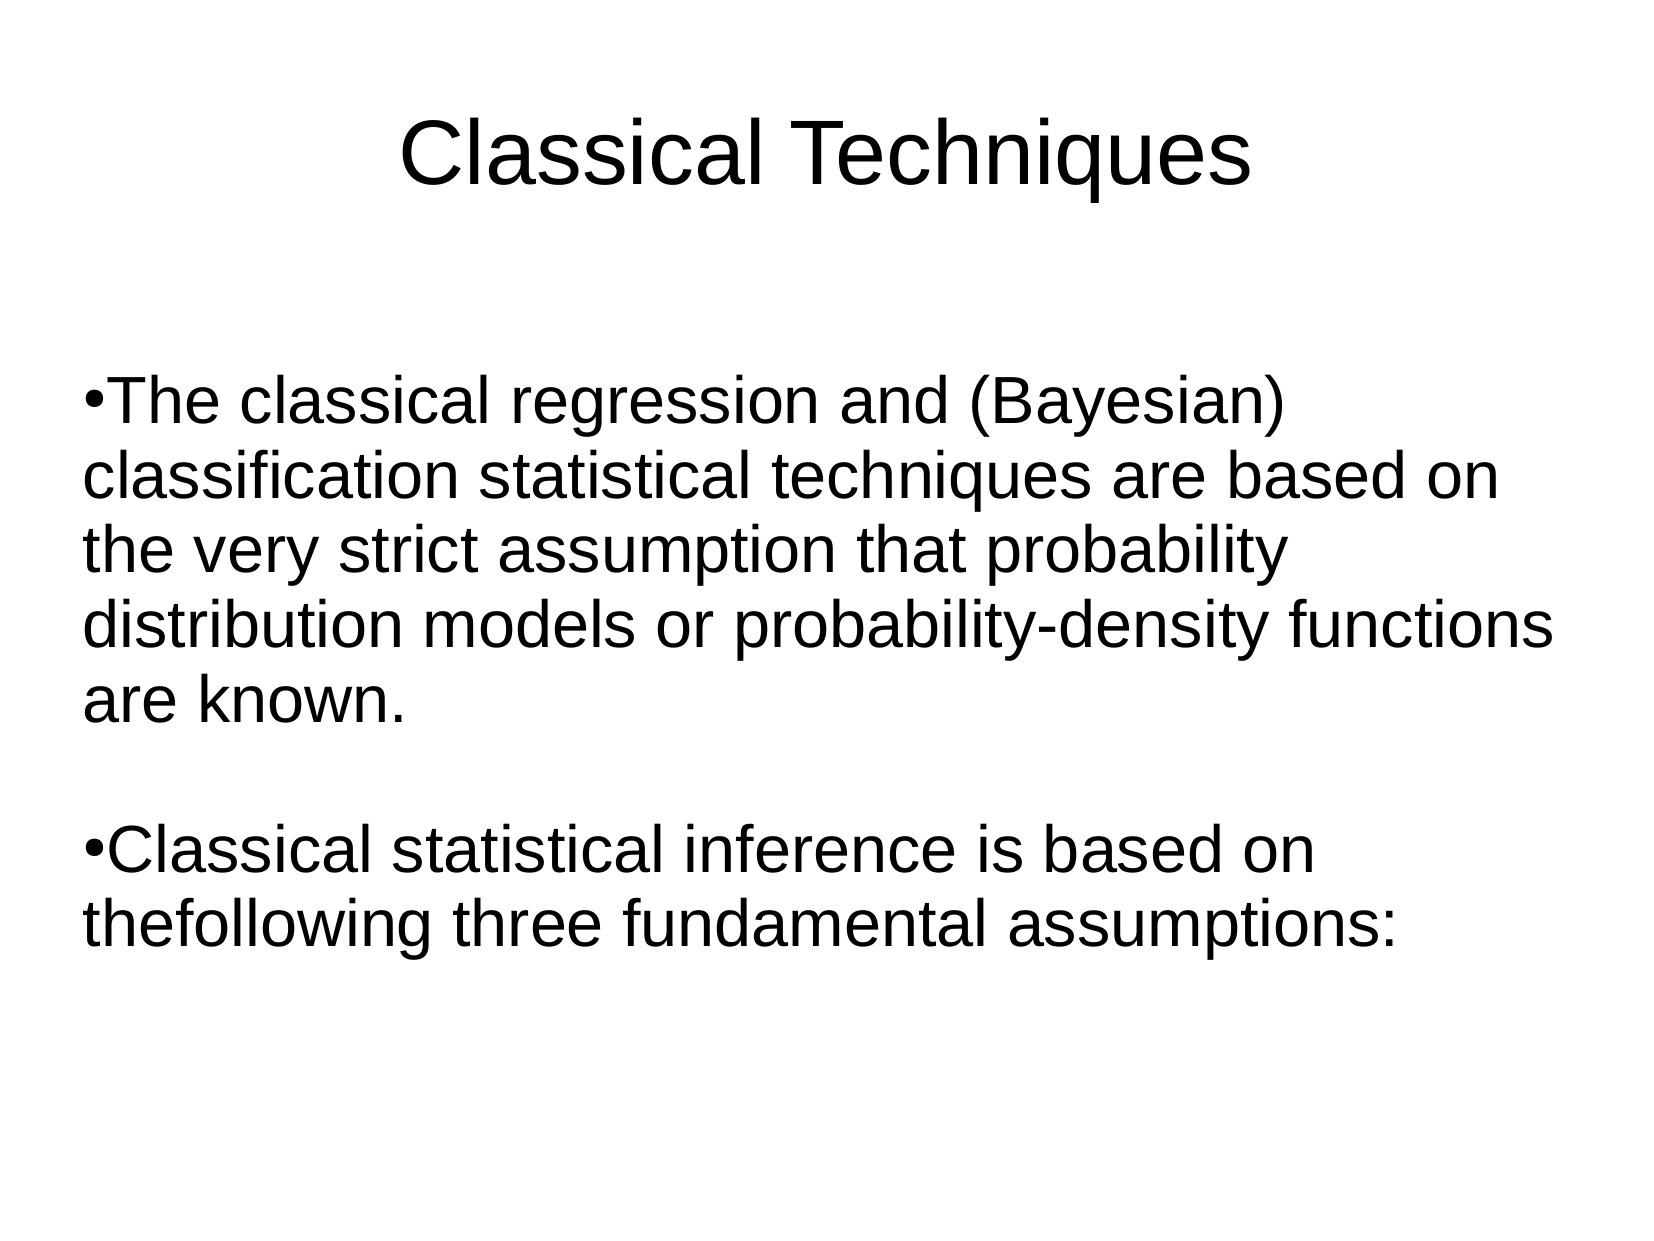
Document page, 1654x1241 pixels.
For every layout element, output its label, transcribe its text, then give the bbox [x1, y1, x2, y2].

title Classical Techniques [82, 49, 1571, 257]
subtitle The classical regression and (Bayesian) classification statistical techniques are based on the very strict assumption that probability distribution models or probability-density functions are known. Classical statistical inference is based on thefollowing three fundamental assumptions: [82, 290, 1571, 1109]
